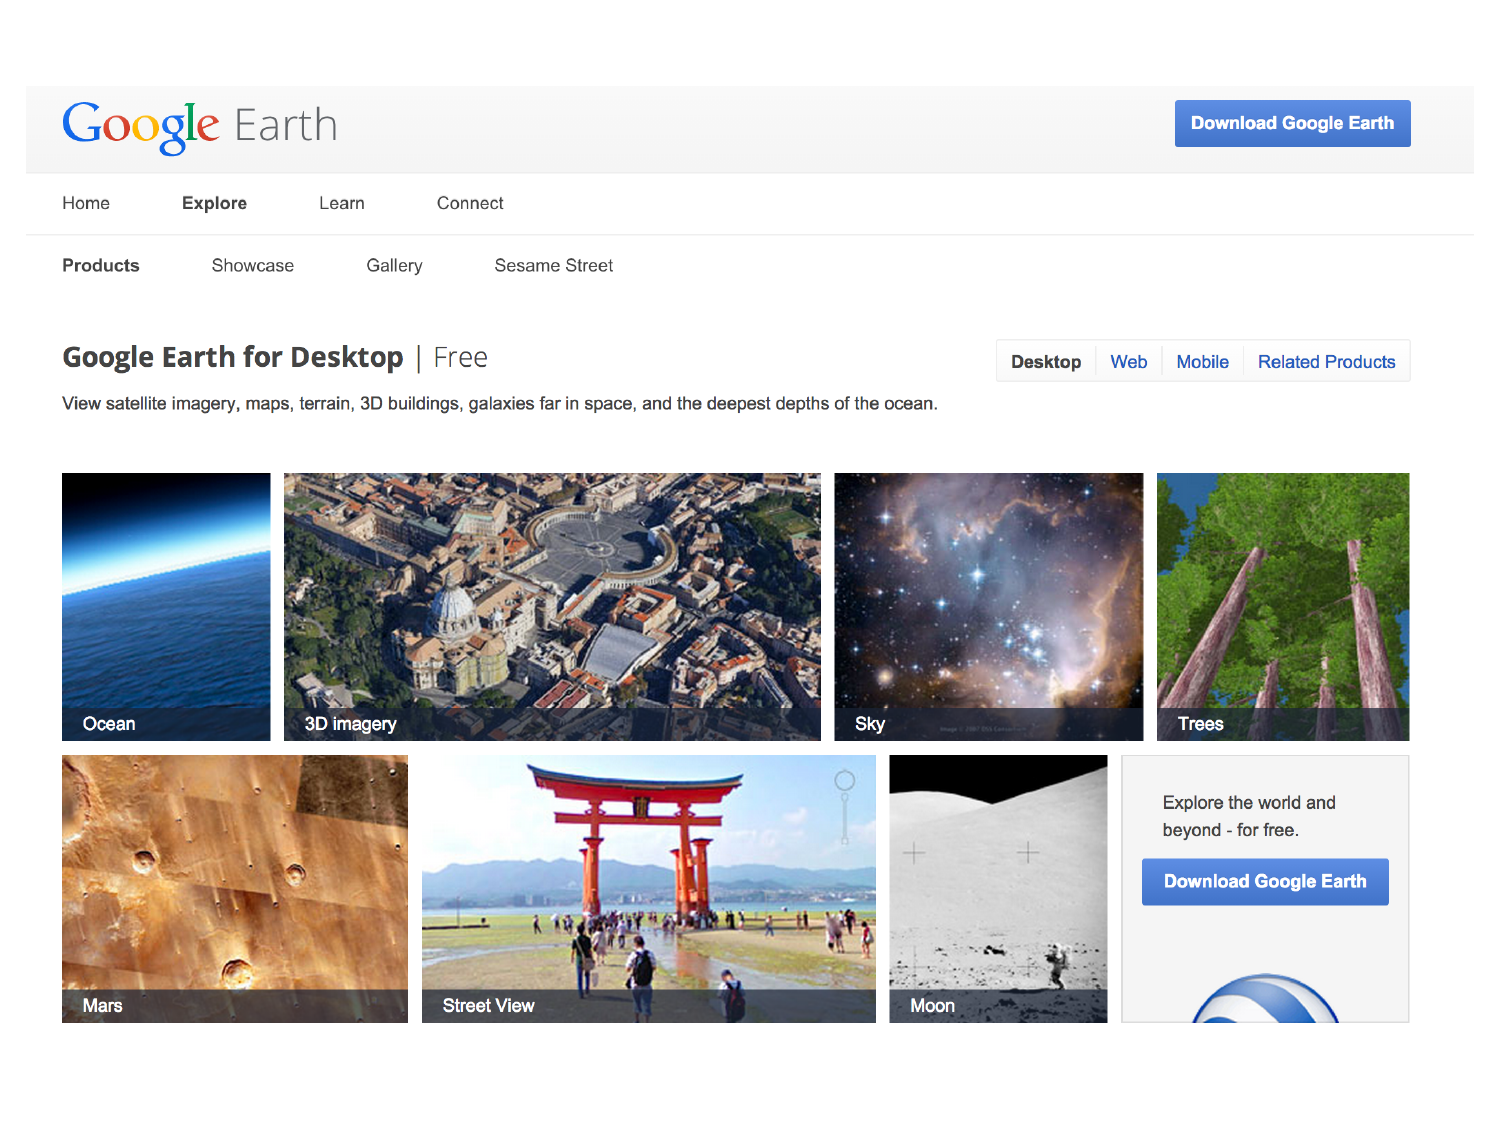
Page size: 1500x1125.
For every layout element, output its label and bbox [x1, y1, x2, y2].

picture [26, 86, 1474, 1039]
